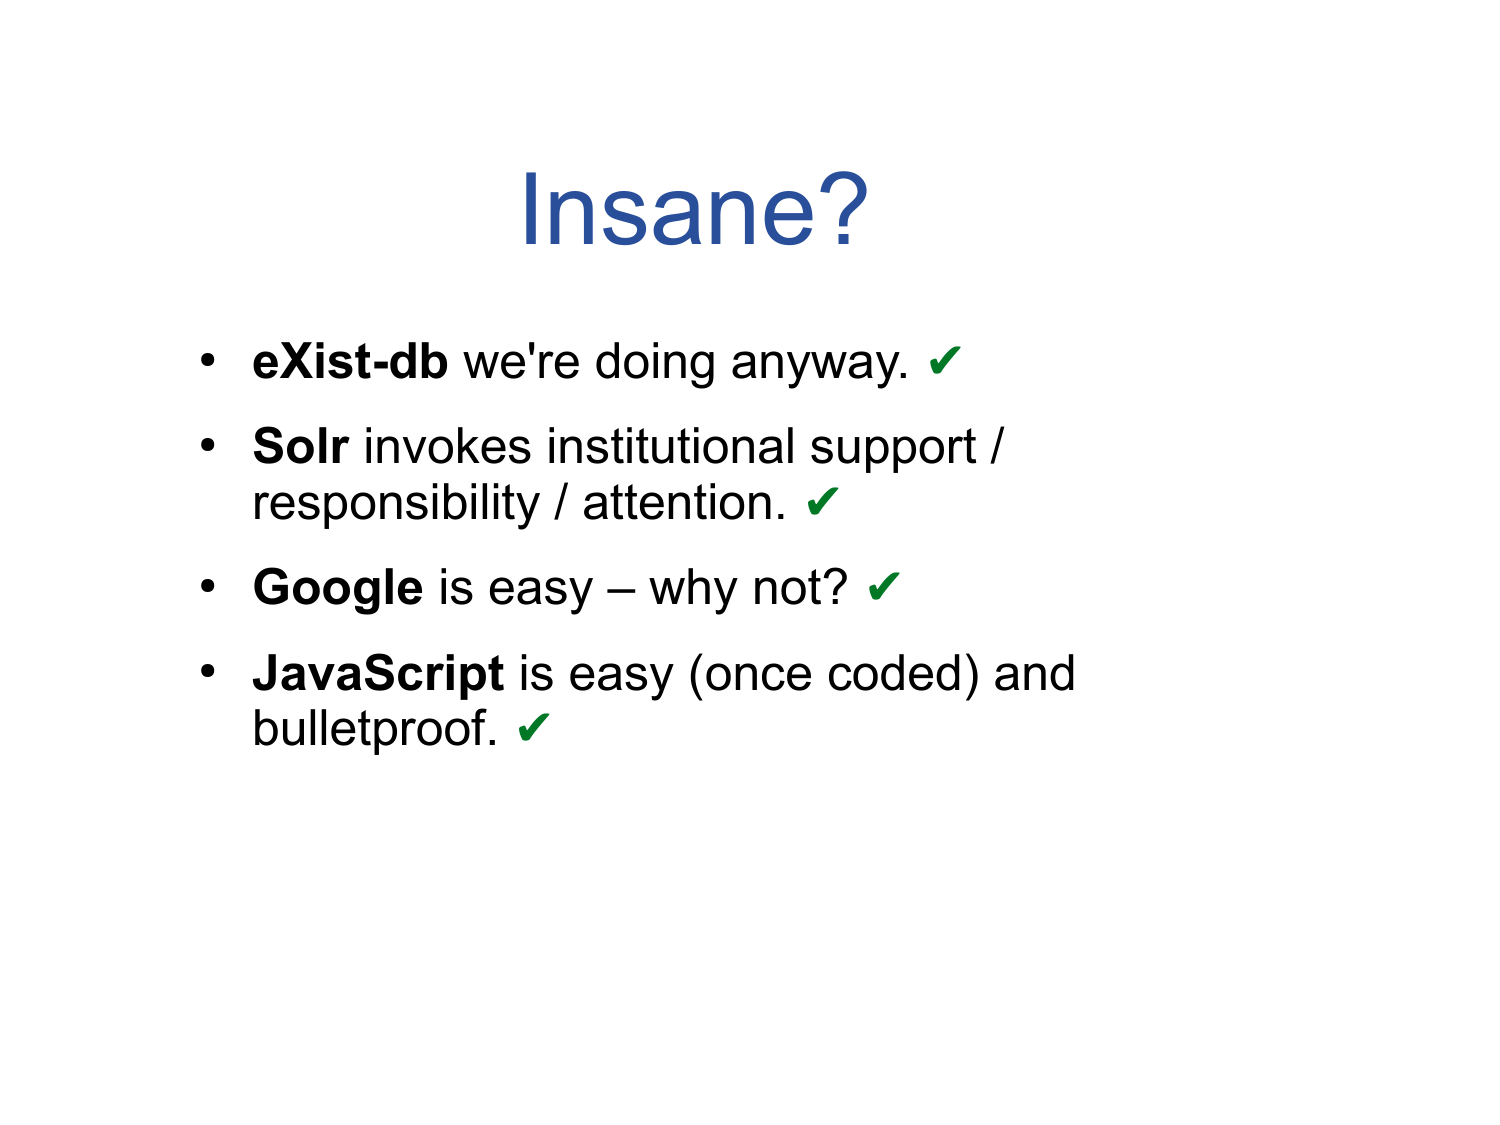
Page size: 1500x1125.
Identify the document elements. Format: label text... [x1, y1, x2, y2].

list eXist-db we're doing anyway. ✔ Solr invokes institutional support / responsibility / attention. ✔ Google is easy – why not? ✔ JavaScript is easy (once coded) and bulletproof. ✔ [181, 333, 1209, 1015]
title Insane? [181, 115, 1209, 304]
